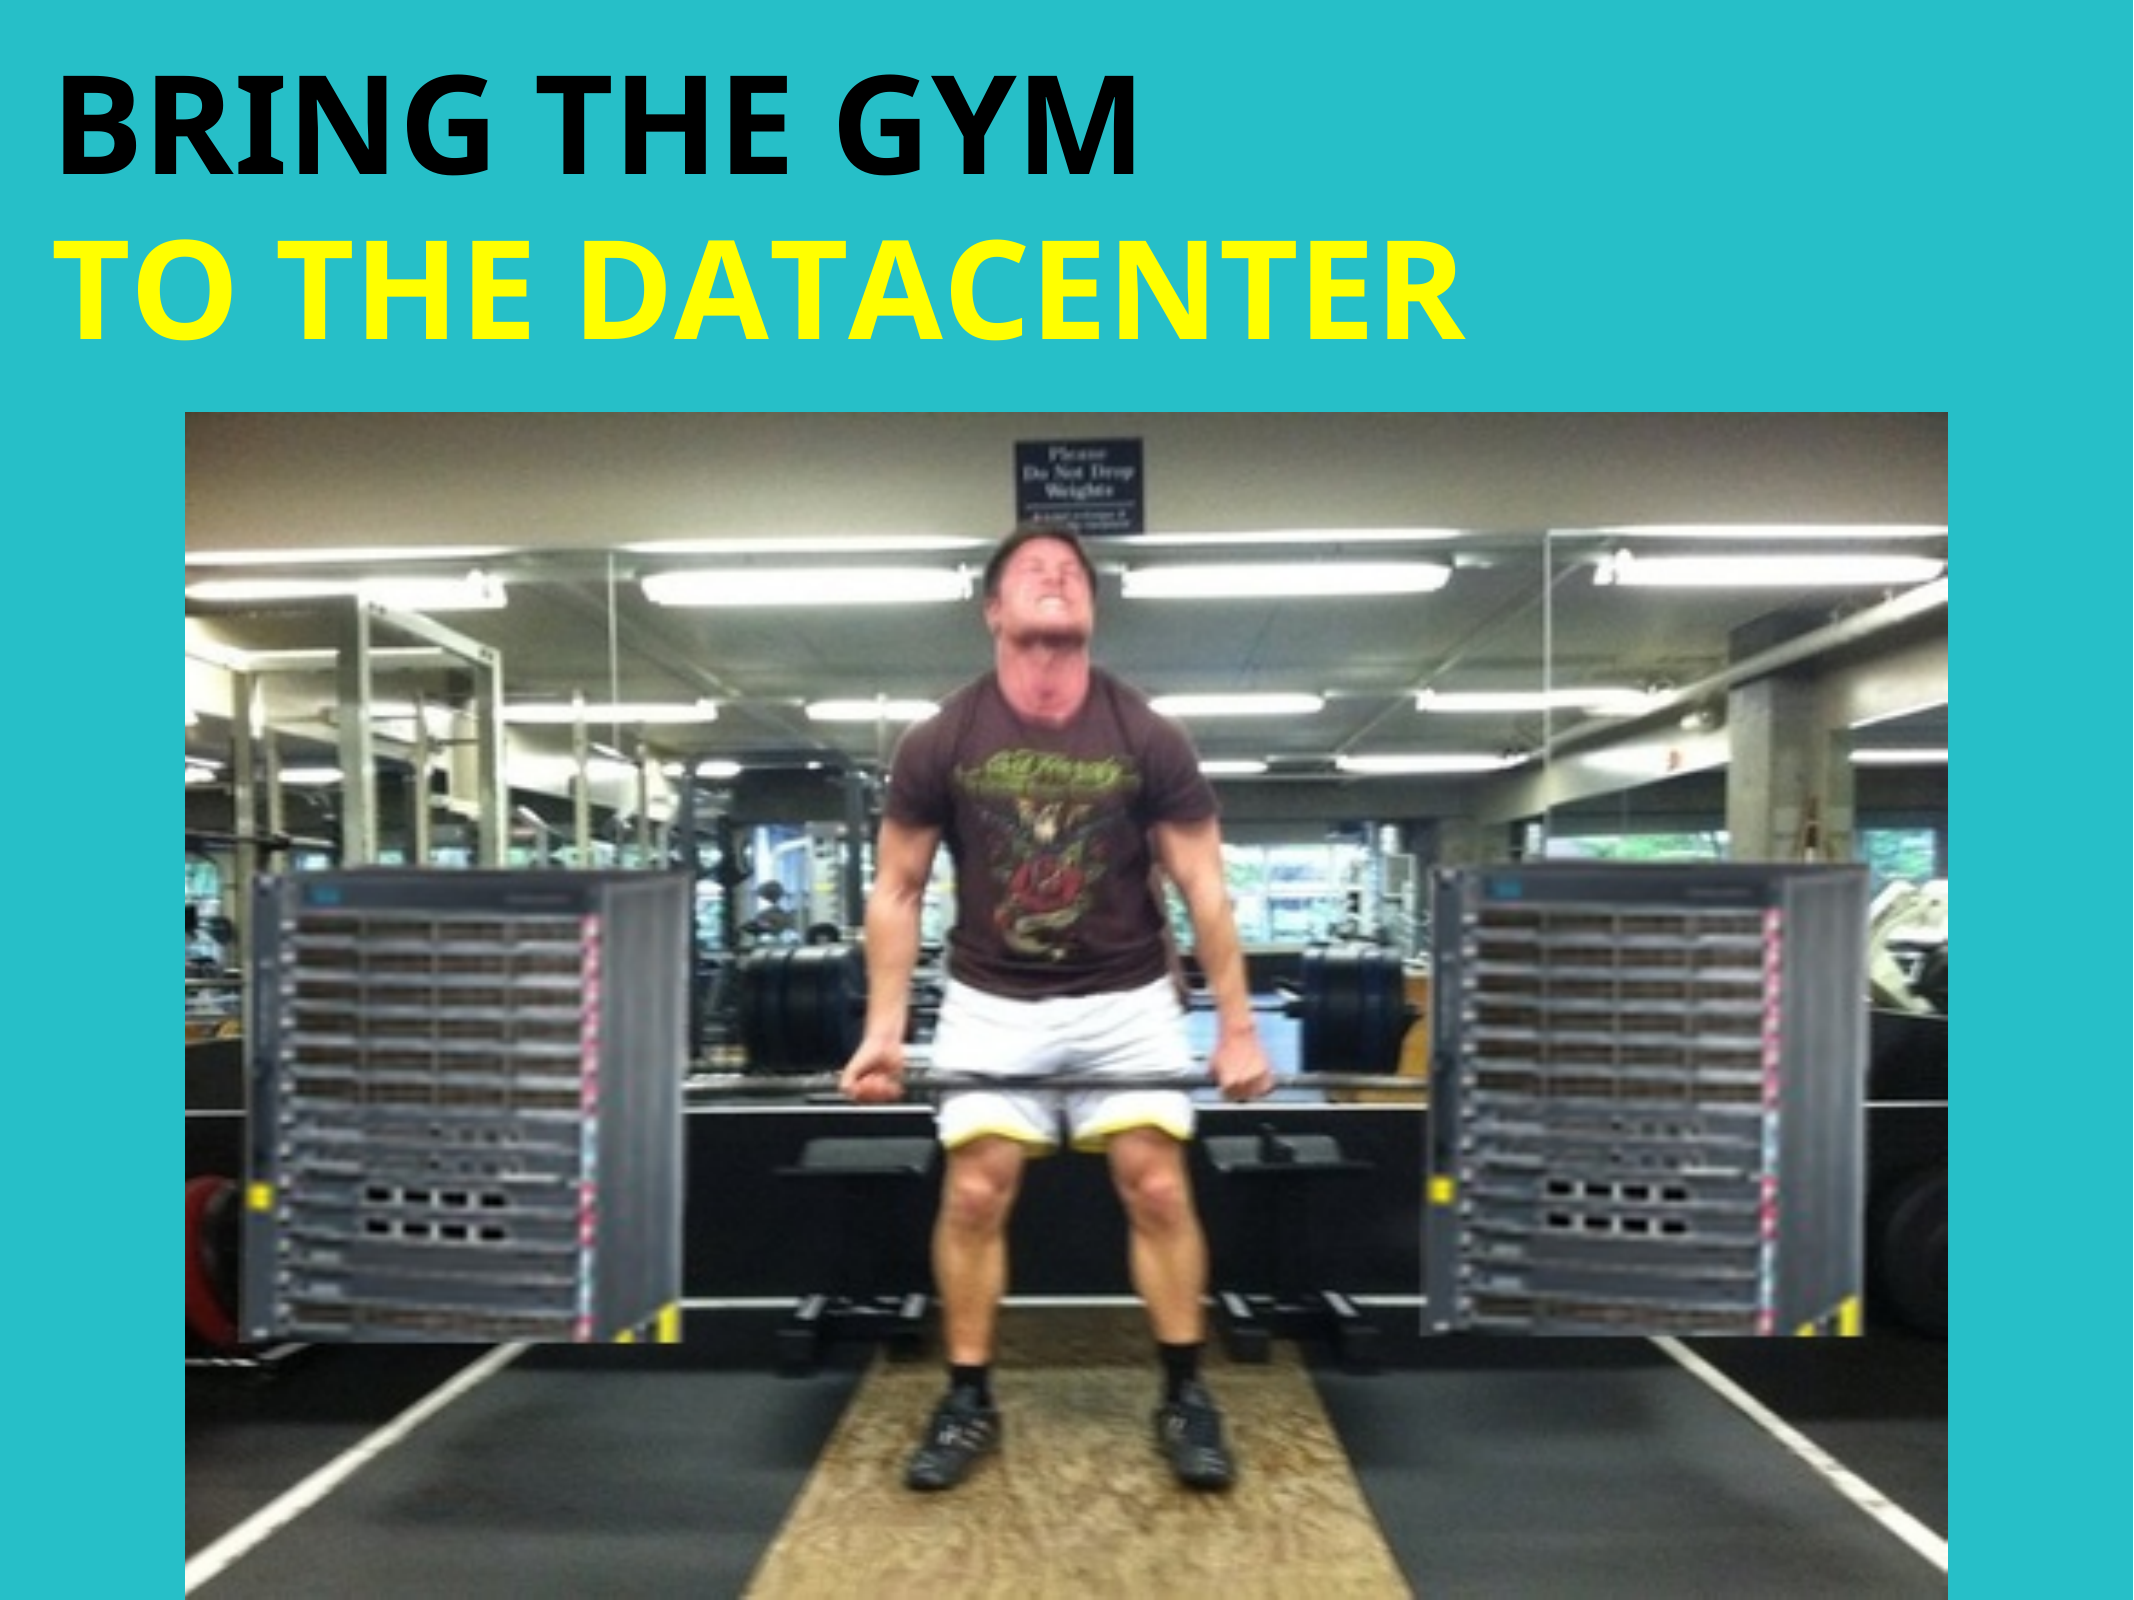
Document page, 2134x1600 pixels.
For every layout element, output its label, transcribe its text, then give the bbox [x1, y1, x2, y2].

picture [185, 412, 1948, 1600]
text_box BRING THE GYM TO THE DATACENTER [41, 37, 2134, 483]
